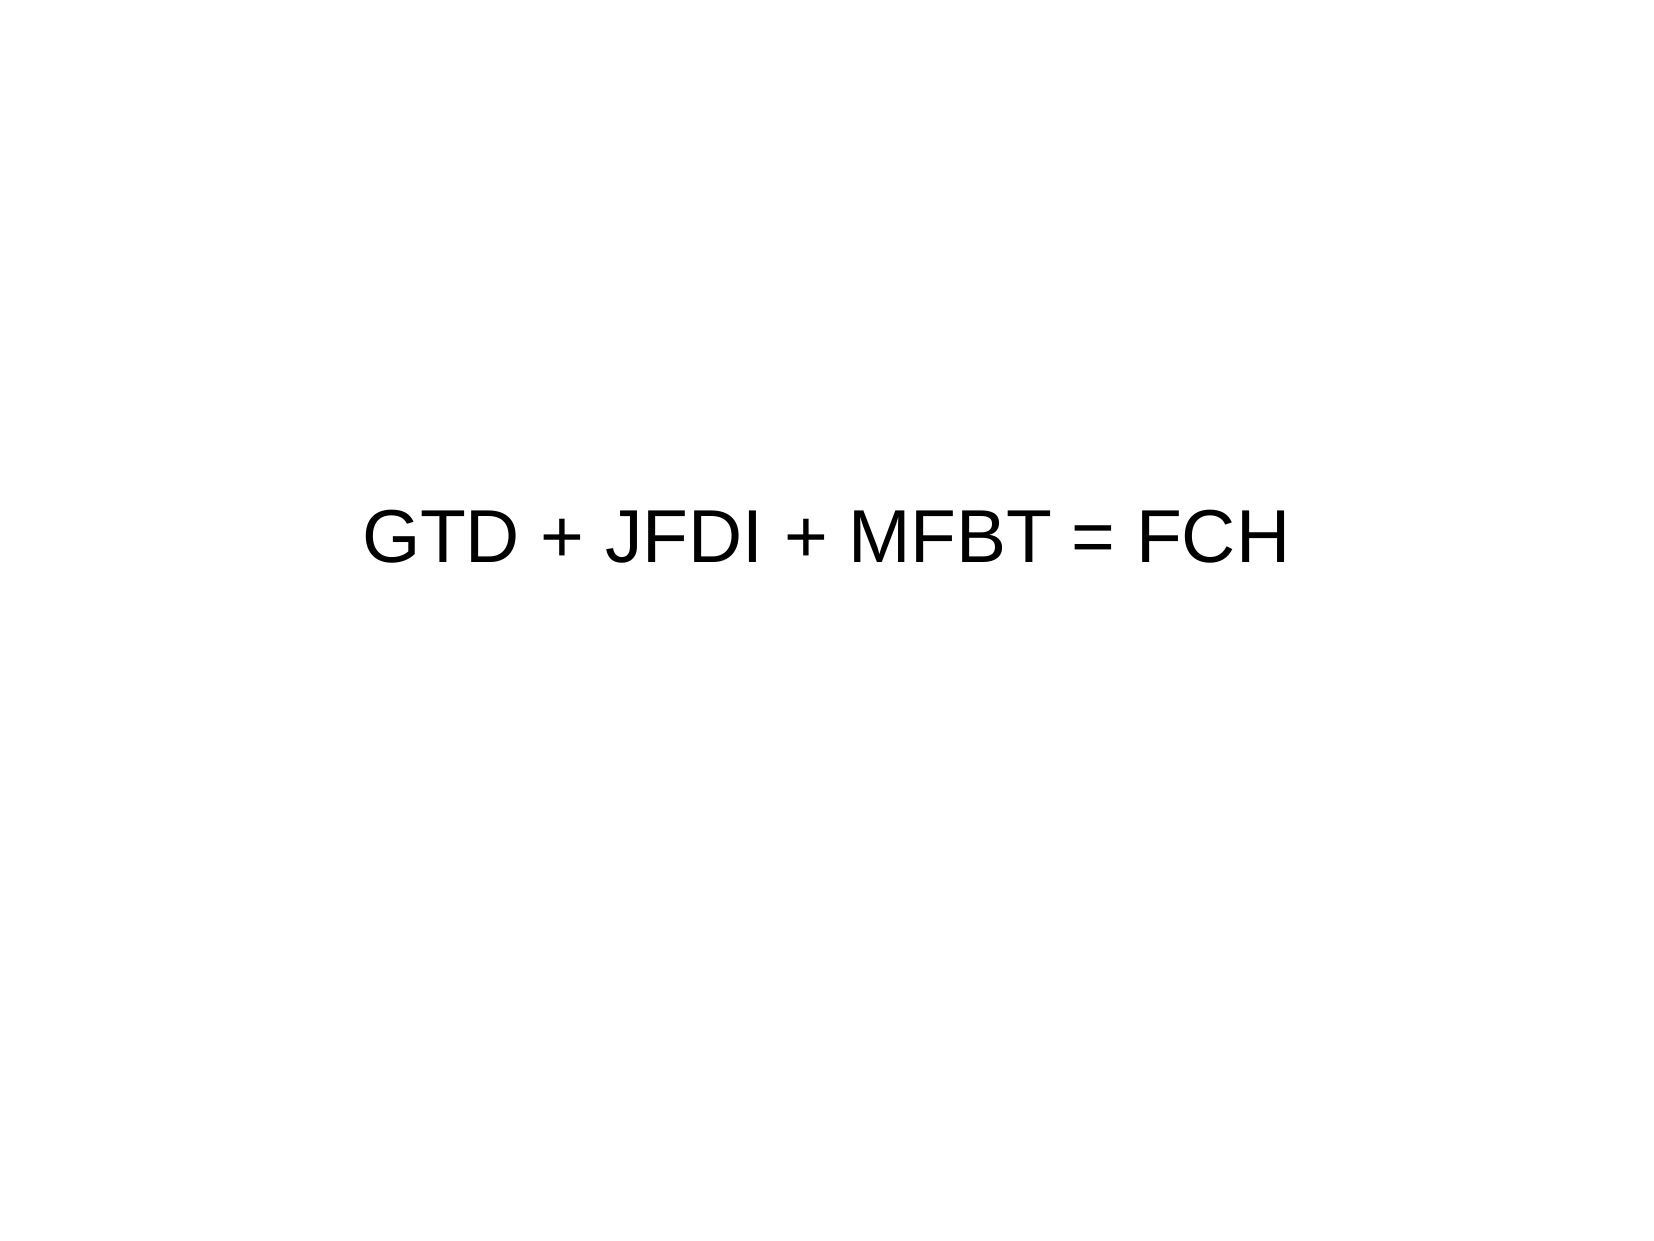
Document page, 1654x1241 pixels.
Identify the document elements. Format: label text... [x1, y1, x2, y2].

subtitle GTD + JFDI + MFBT = FCH [82, 140, 1571, 1101]
